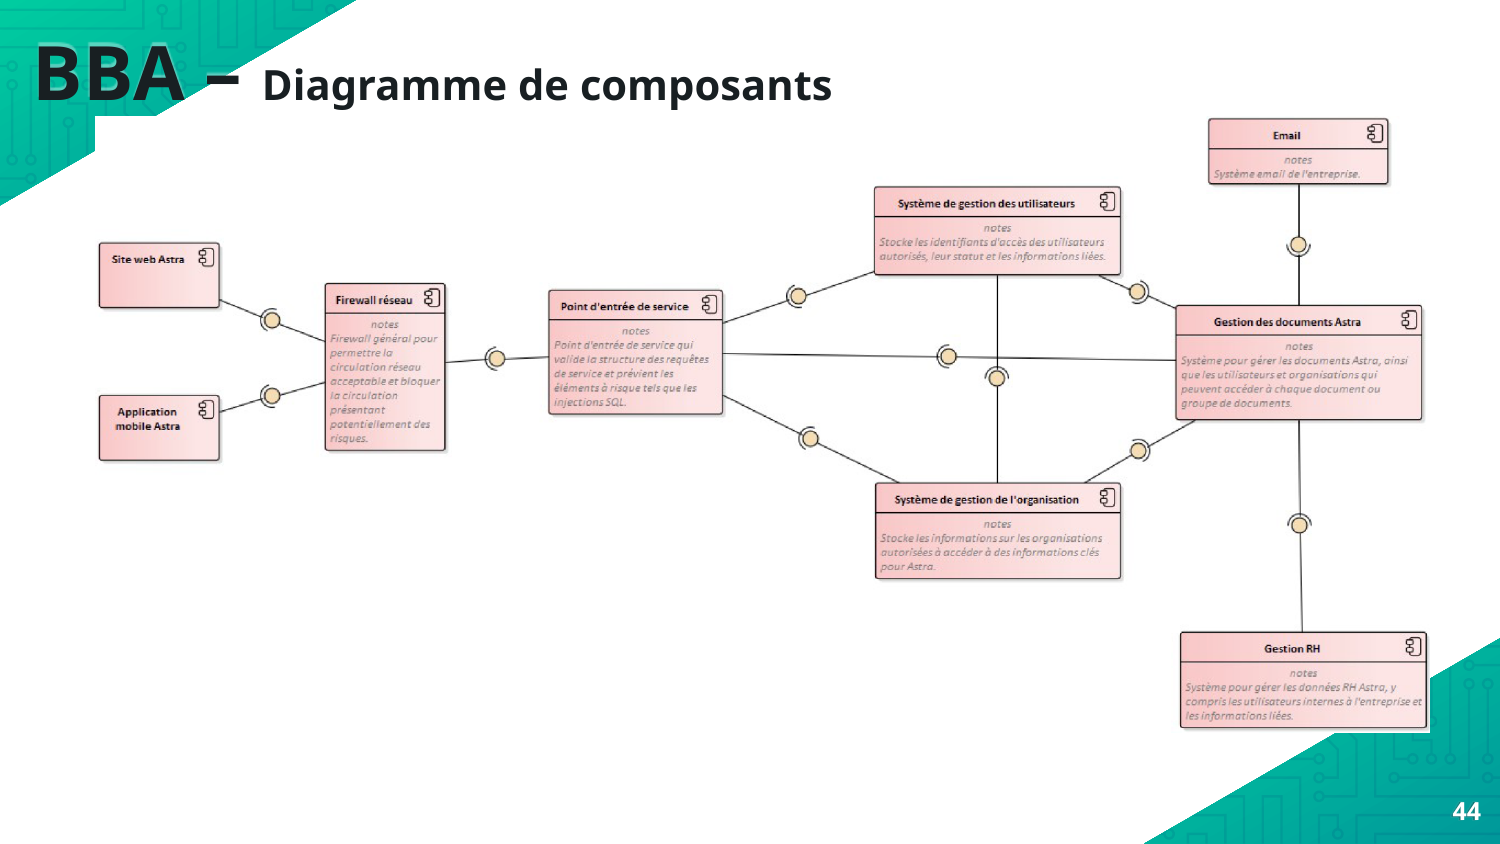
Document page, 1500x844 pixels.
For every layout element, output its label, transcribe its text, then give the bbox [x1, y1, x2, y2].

slide_number <numéro> [1391, 779, 1482, 844]
title BBA – Diagramme de composants [32, 35, 1252, 117]
picture [95, 116, 1430, 733]
